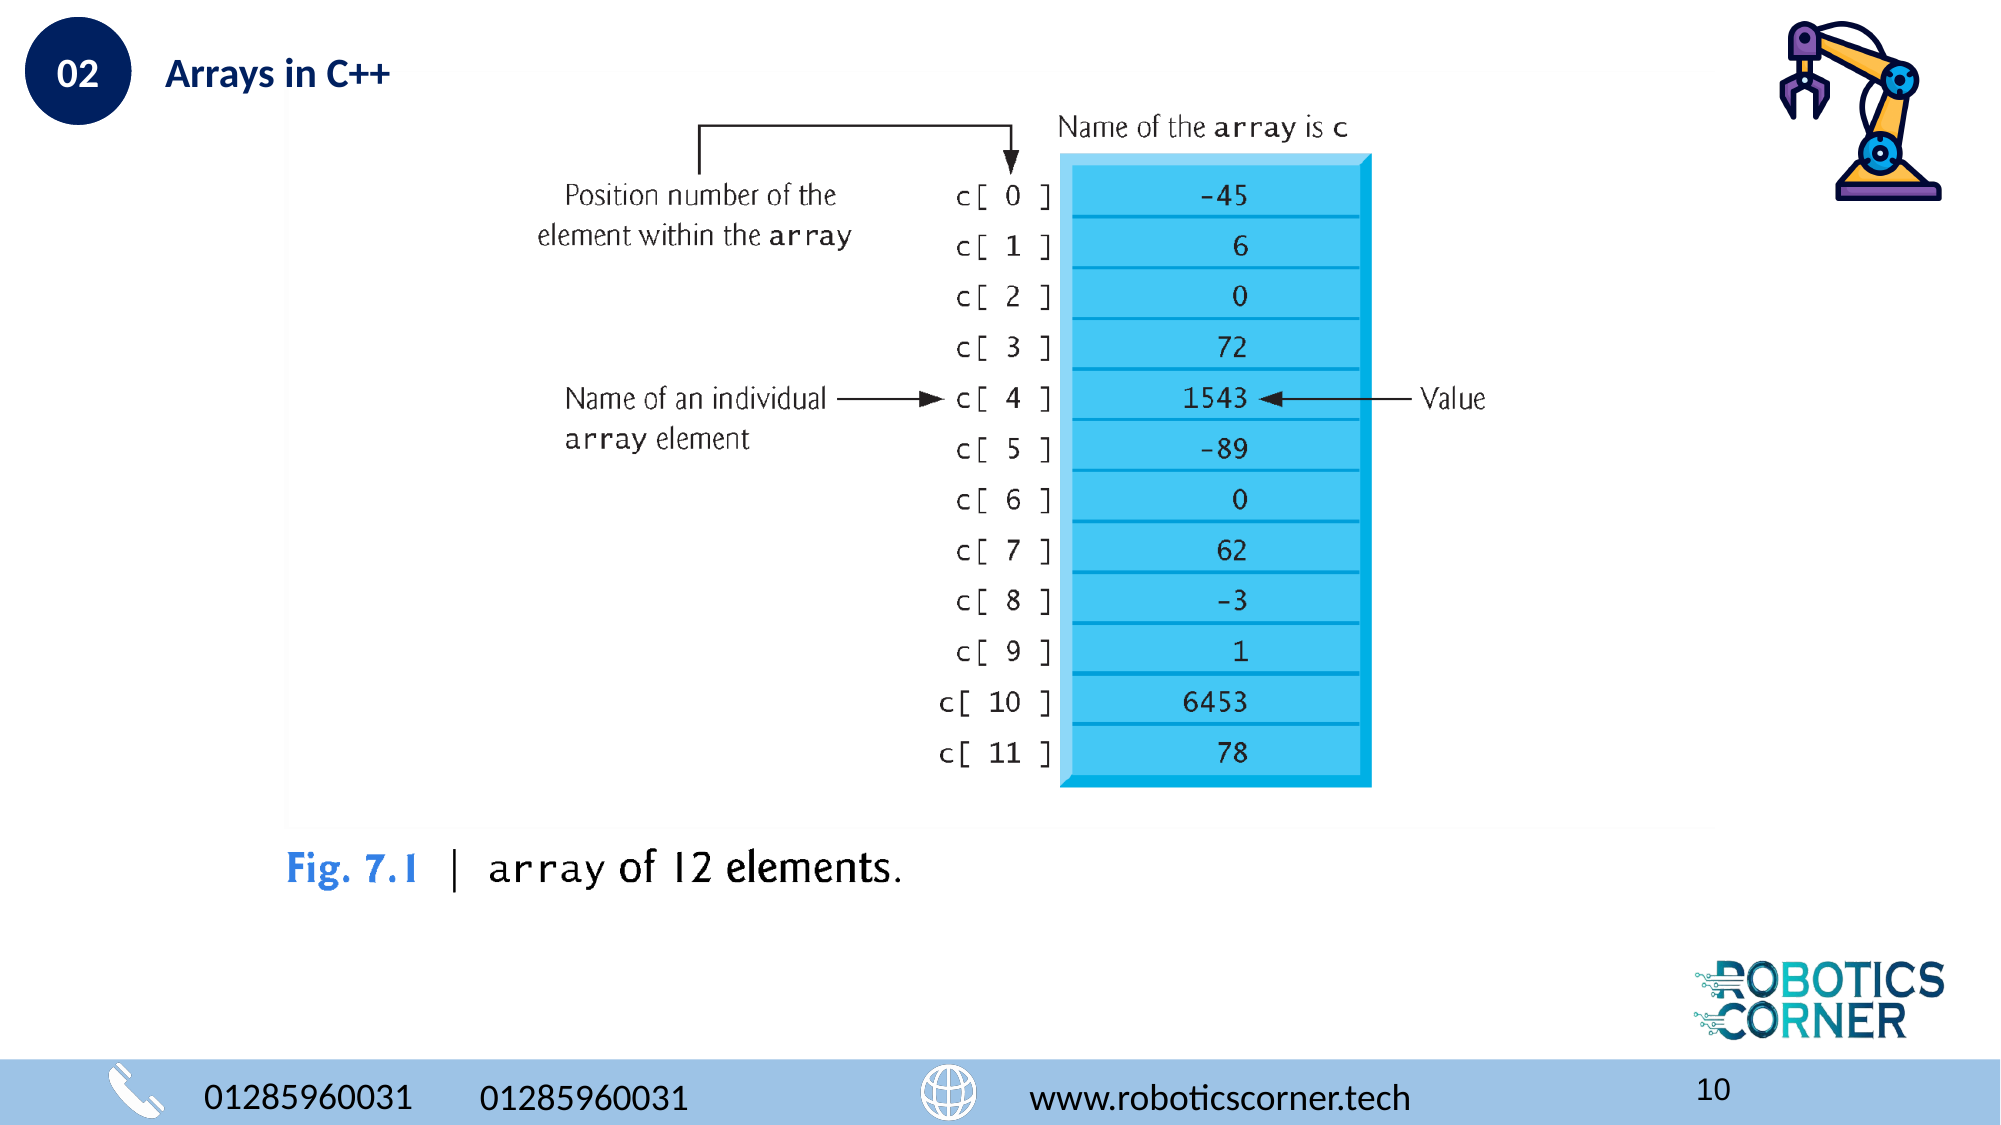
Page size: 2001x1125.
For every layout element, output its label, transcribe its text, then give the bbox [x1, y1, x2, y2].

picture [1771, 21, 1950, 201]
text_box <number> [1681, 1065, 1861, 1115]
text_box Arrays in C++ [150, 38, 622, 103]
picture [284, 71, 1953, 1125]
text_box 02 [22, 14, 134, 128]
picture [915, 1059, 981, 1125]
picture [103, 1057, 170, 1124]
